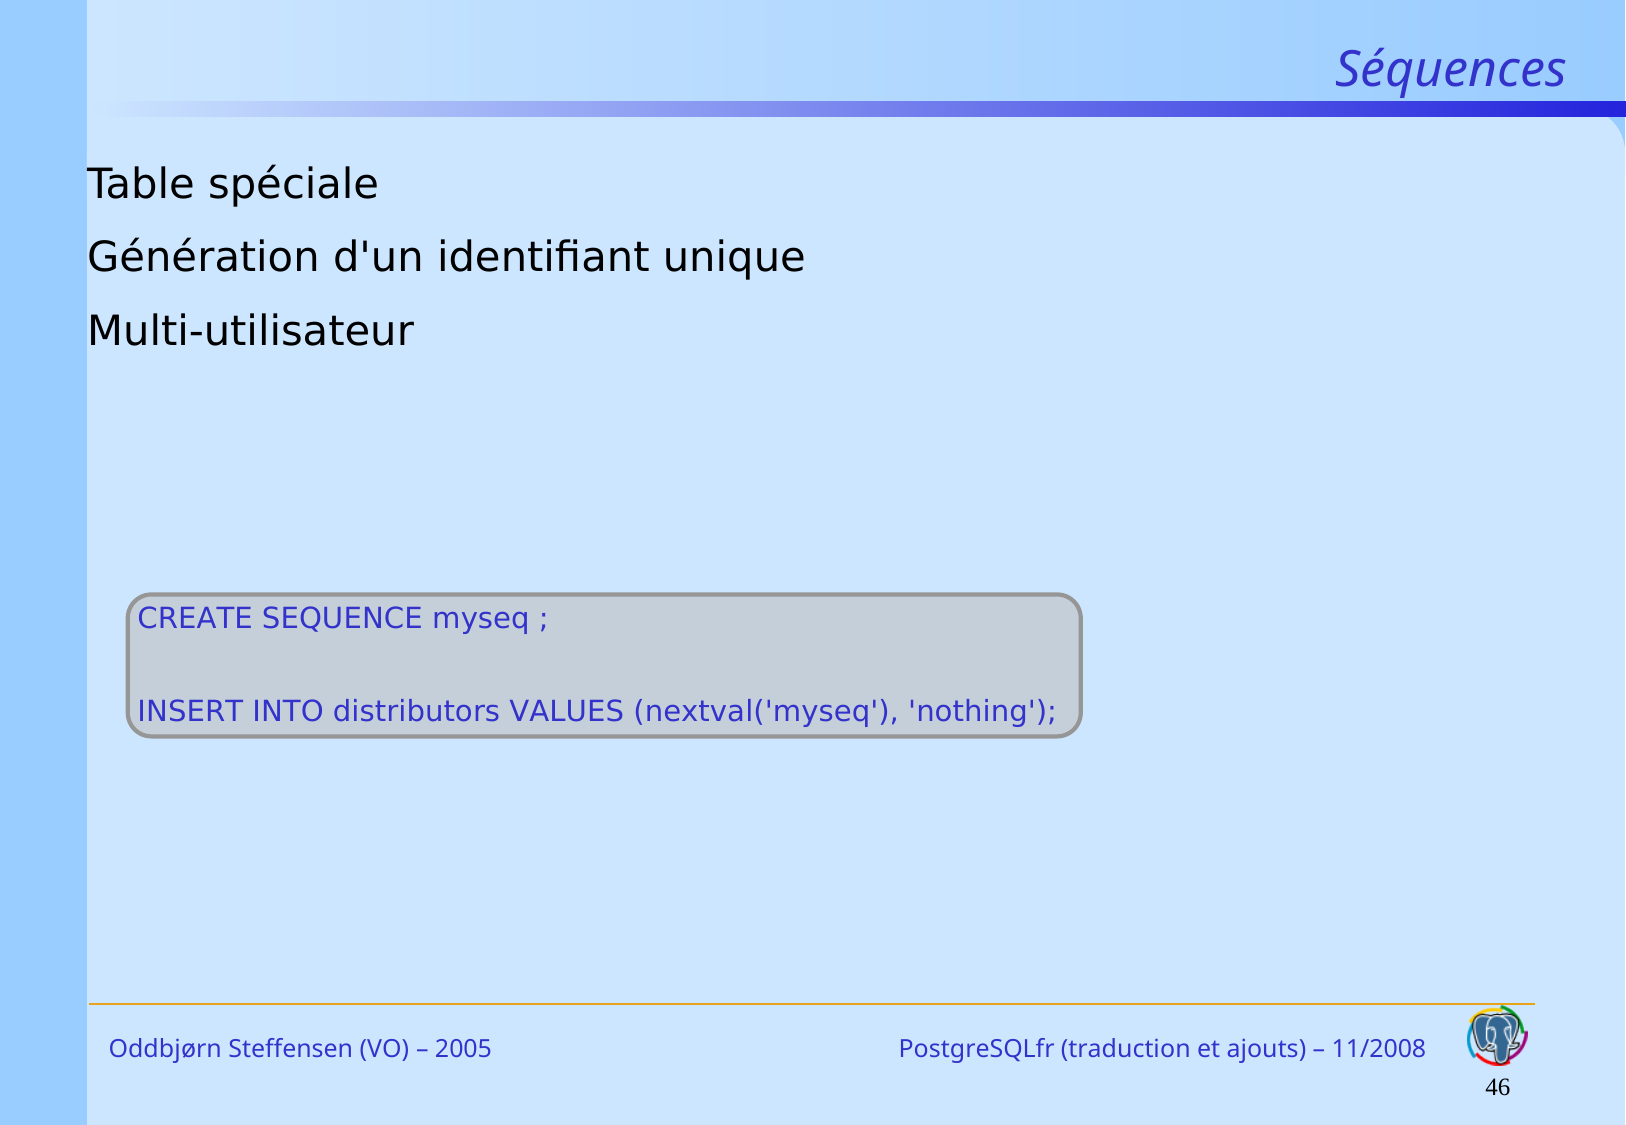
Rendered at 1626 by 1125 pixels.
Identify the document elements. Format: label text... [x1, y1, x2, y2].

title Séquences [172, 0, 1567, 134]
text_box CREATE SEQUENCE myseq ; INSERT INTO distributors VALUES (nextval('myseq'), 'nothing'); [127, 594, 1081, 737]
picture [1467, 1005, 1528, 1066]
list Table spéciale Génération d'un identifiant unique Multi-utilisateur [86, 159, 1520, 965]
